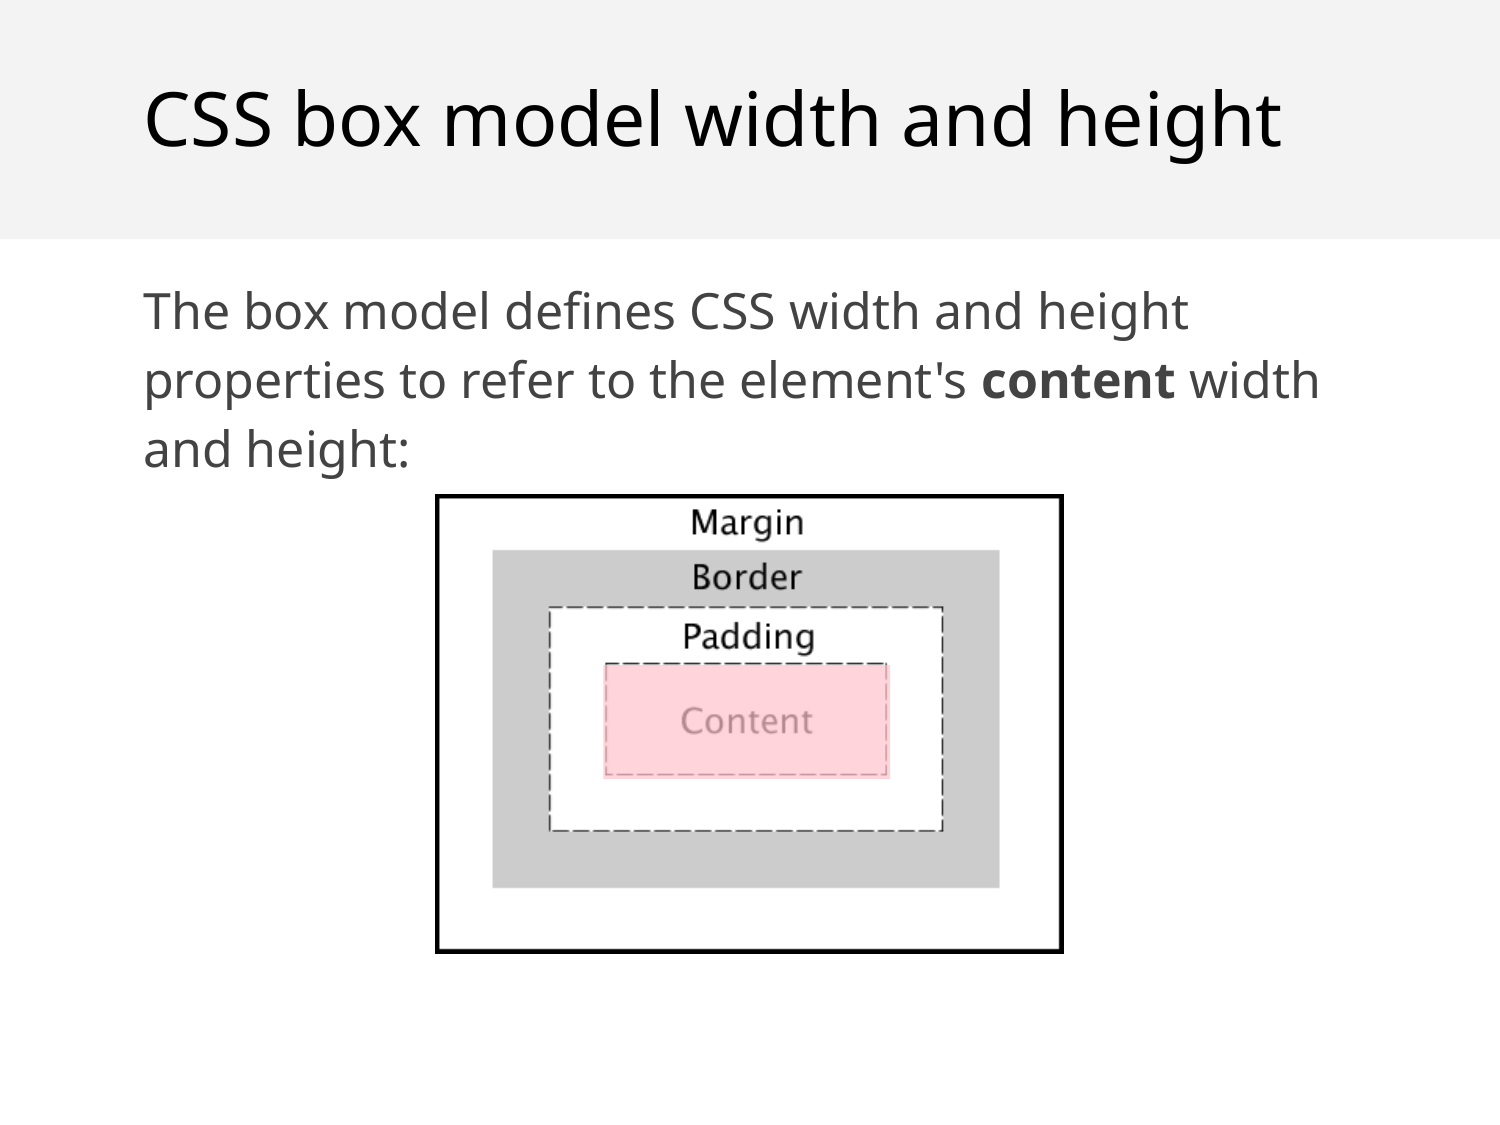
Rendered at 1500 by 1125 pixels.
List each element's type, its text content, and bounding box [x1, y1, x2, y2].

picture [435, 494, 1064, 954]
text_box [603, 665, 891, 779]
title CSS box model width and height [128, 56, 1372, 183]
list The box model defines CSS width and height properties to refer to the element's content width and height: [128, 255, 1372, 473]
